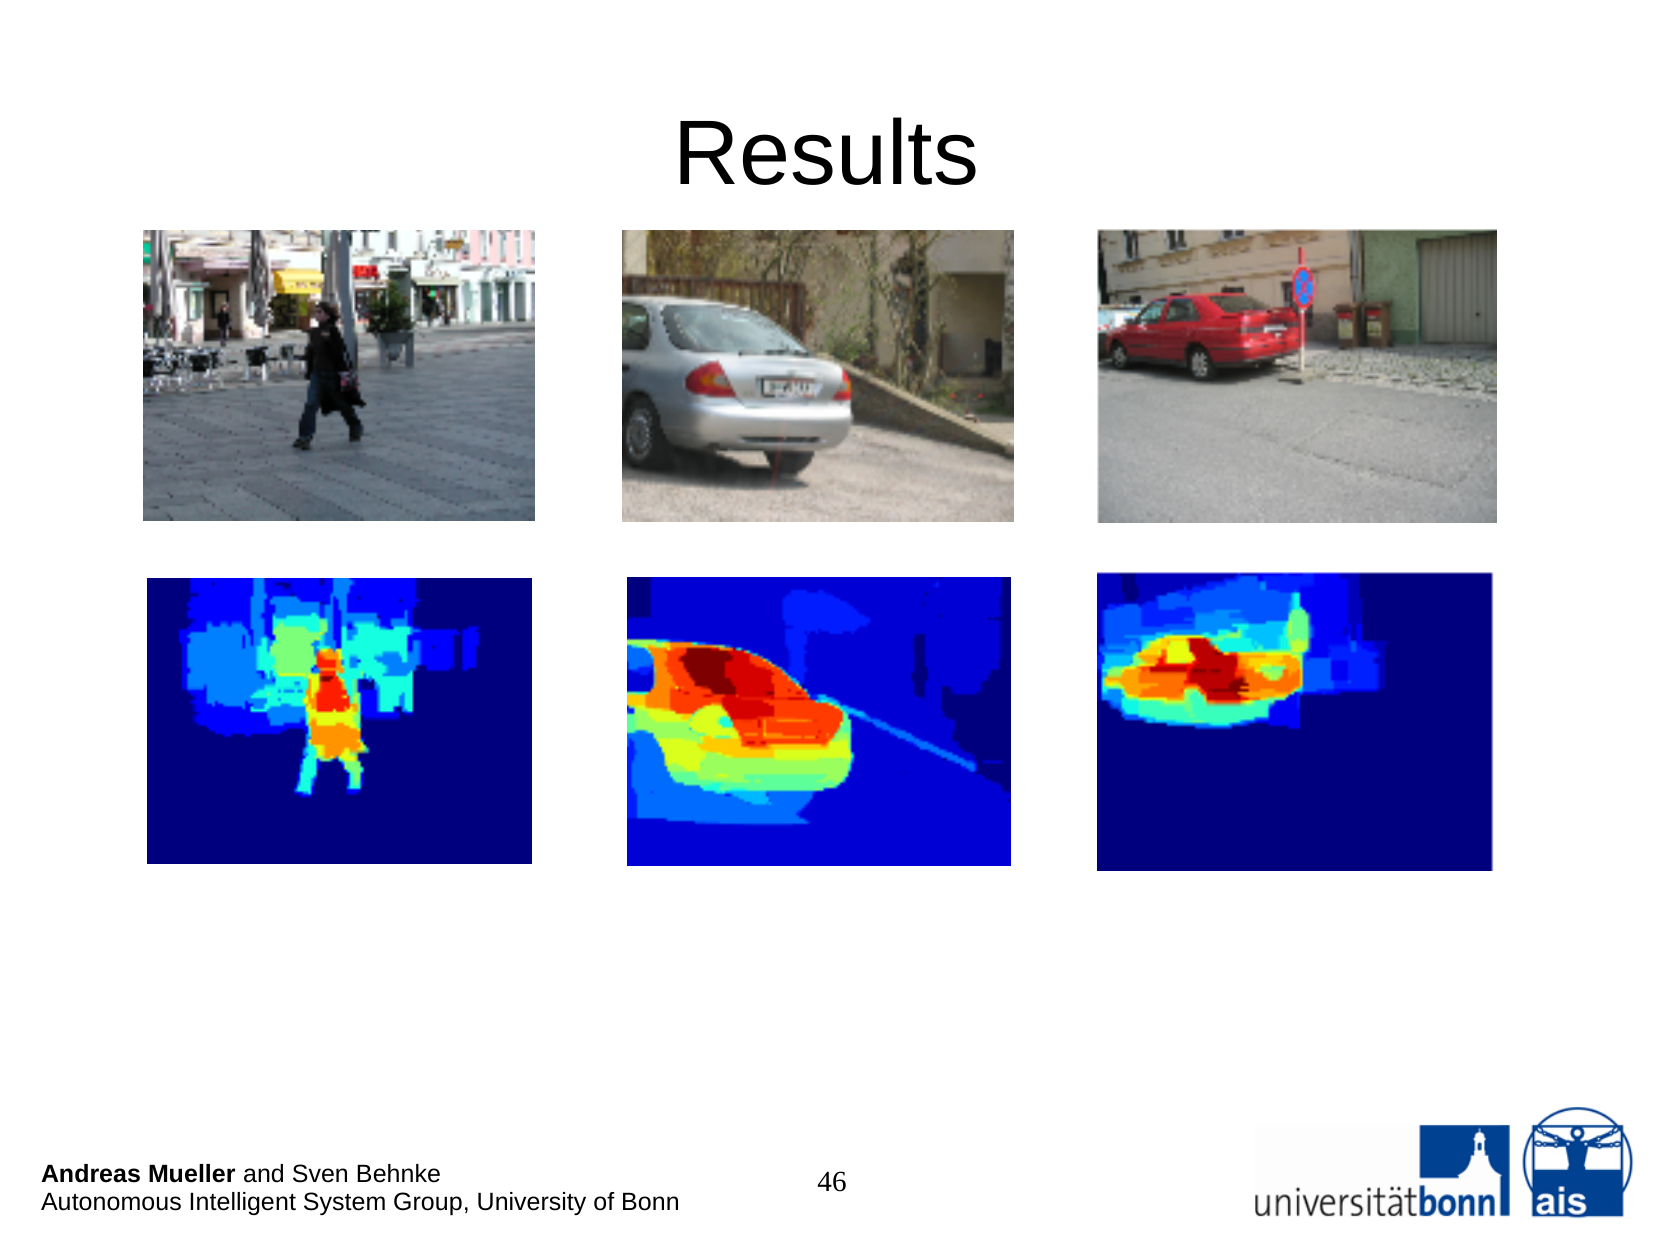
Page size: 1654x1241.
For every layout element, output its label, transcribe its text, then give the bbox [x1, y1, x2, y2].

picture [1255, 1106, 1635, 1220]
picture [622, 230, 1014, 522]
picture [143, 230, 535, 521]
picture [1097, 571, 1496, 871]
title Results [82, 49, 1571, 257]
picture [147, 578, 532, 865]
picture [627, 577, 1011, 866]
picture [1096, 228, 1497, 523]
